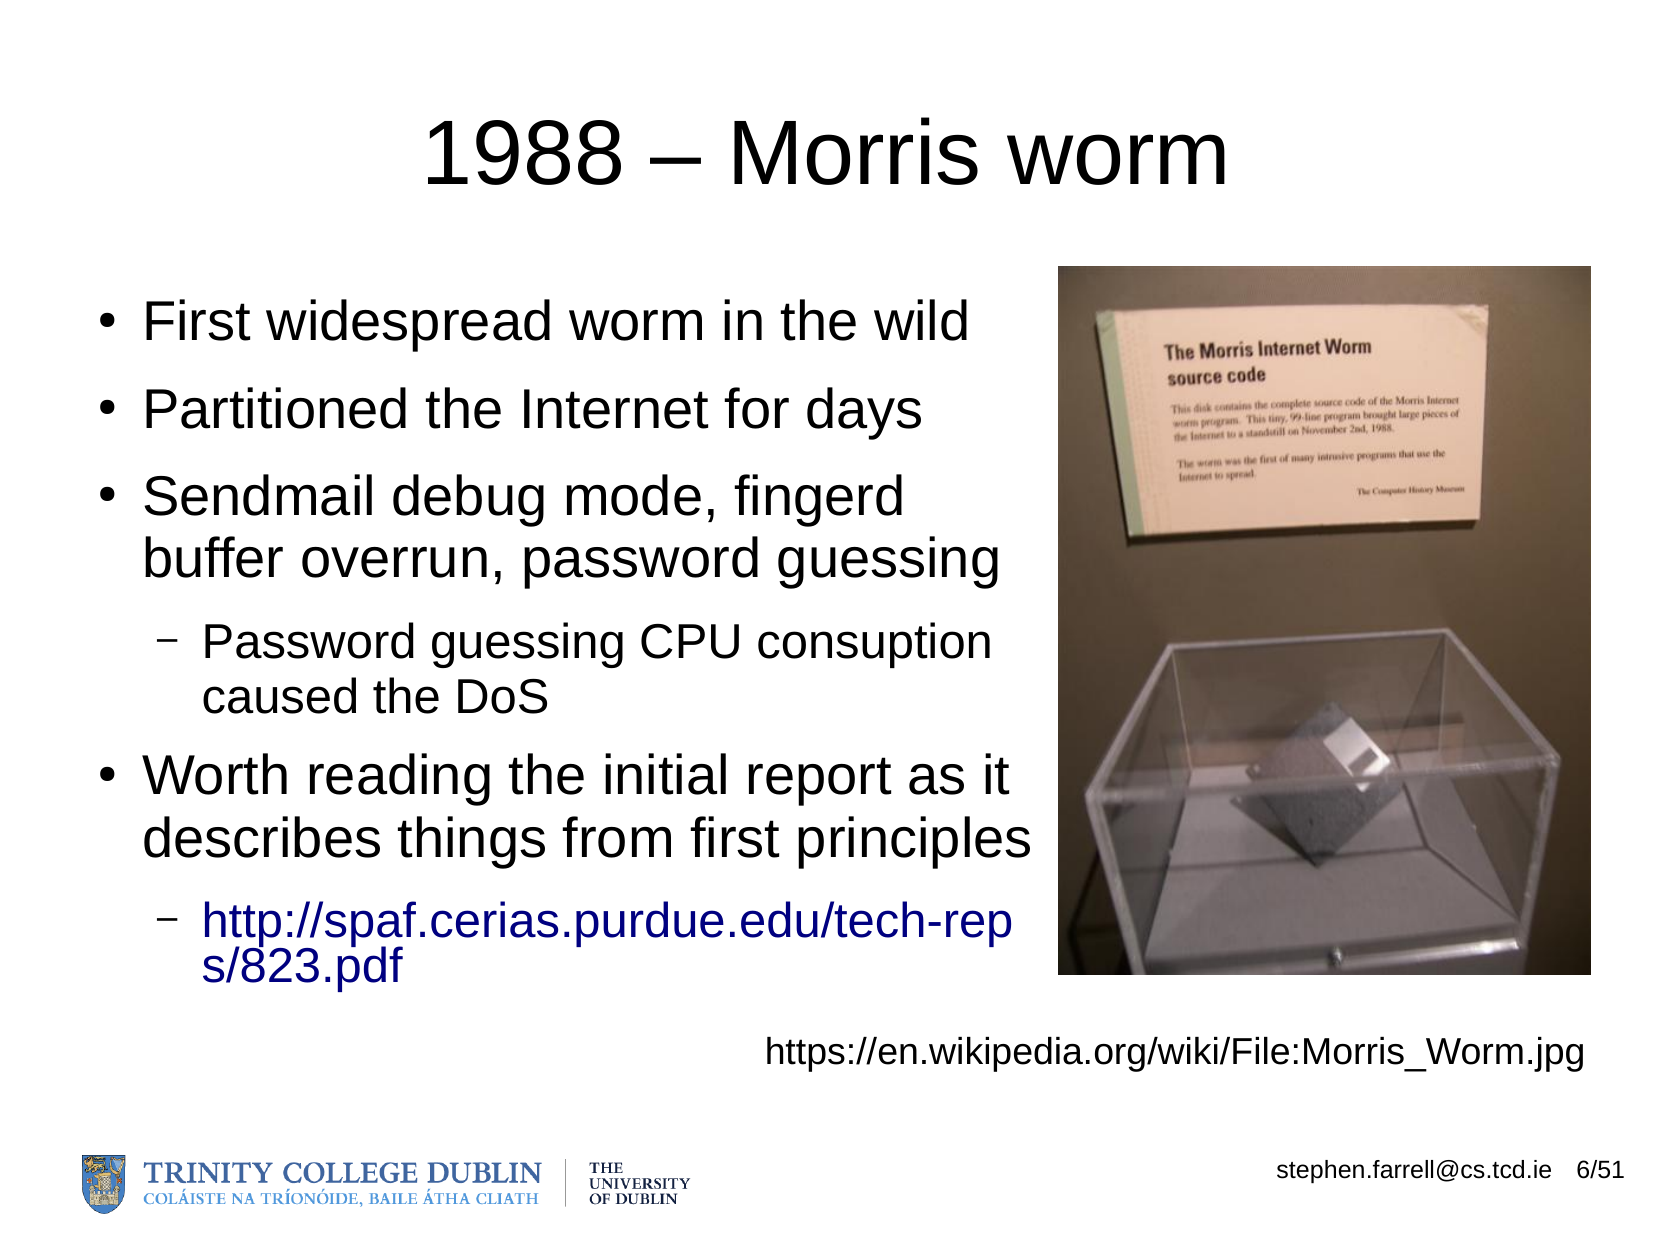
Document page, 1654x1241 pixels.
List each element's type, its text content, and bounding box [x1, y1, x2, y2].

picture [82, 1155, 694, 1214]
list First widespread worm in the wild Partitioned the Internet for days Sendmail debug mode, fingerd buffer overrun, password guessing Password guessing CPU consuption caused the DoS Worth reading the initial report as it describes things from first principles http://spaf.cerias.purdue.edu/tech-reps/823.pdf [82, 290, 1036, 1010]
picture [1058, 266, 1591, 976]
title 1988 – Morris worm [82, 49, 1571, 257]
text_box https://en.wikipedia.org/wiki/File:Morris_Worm.jpg [750, 1023, 1601, 1081]
